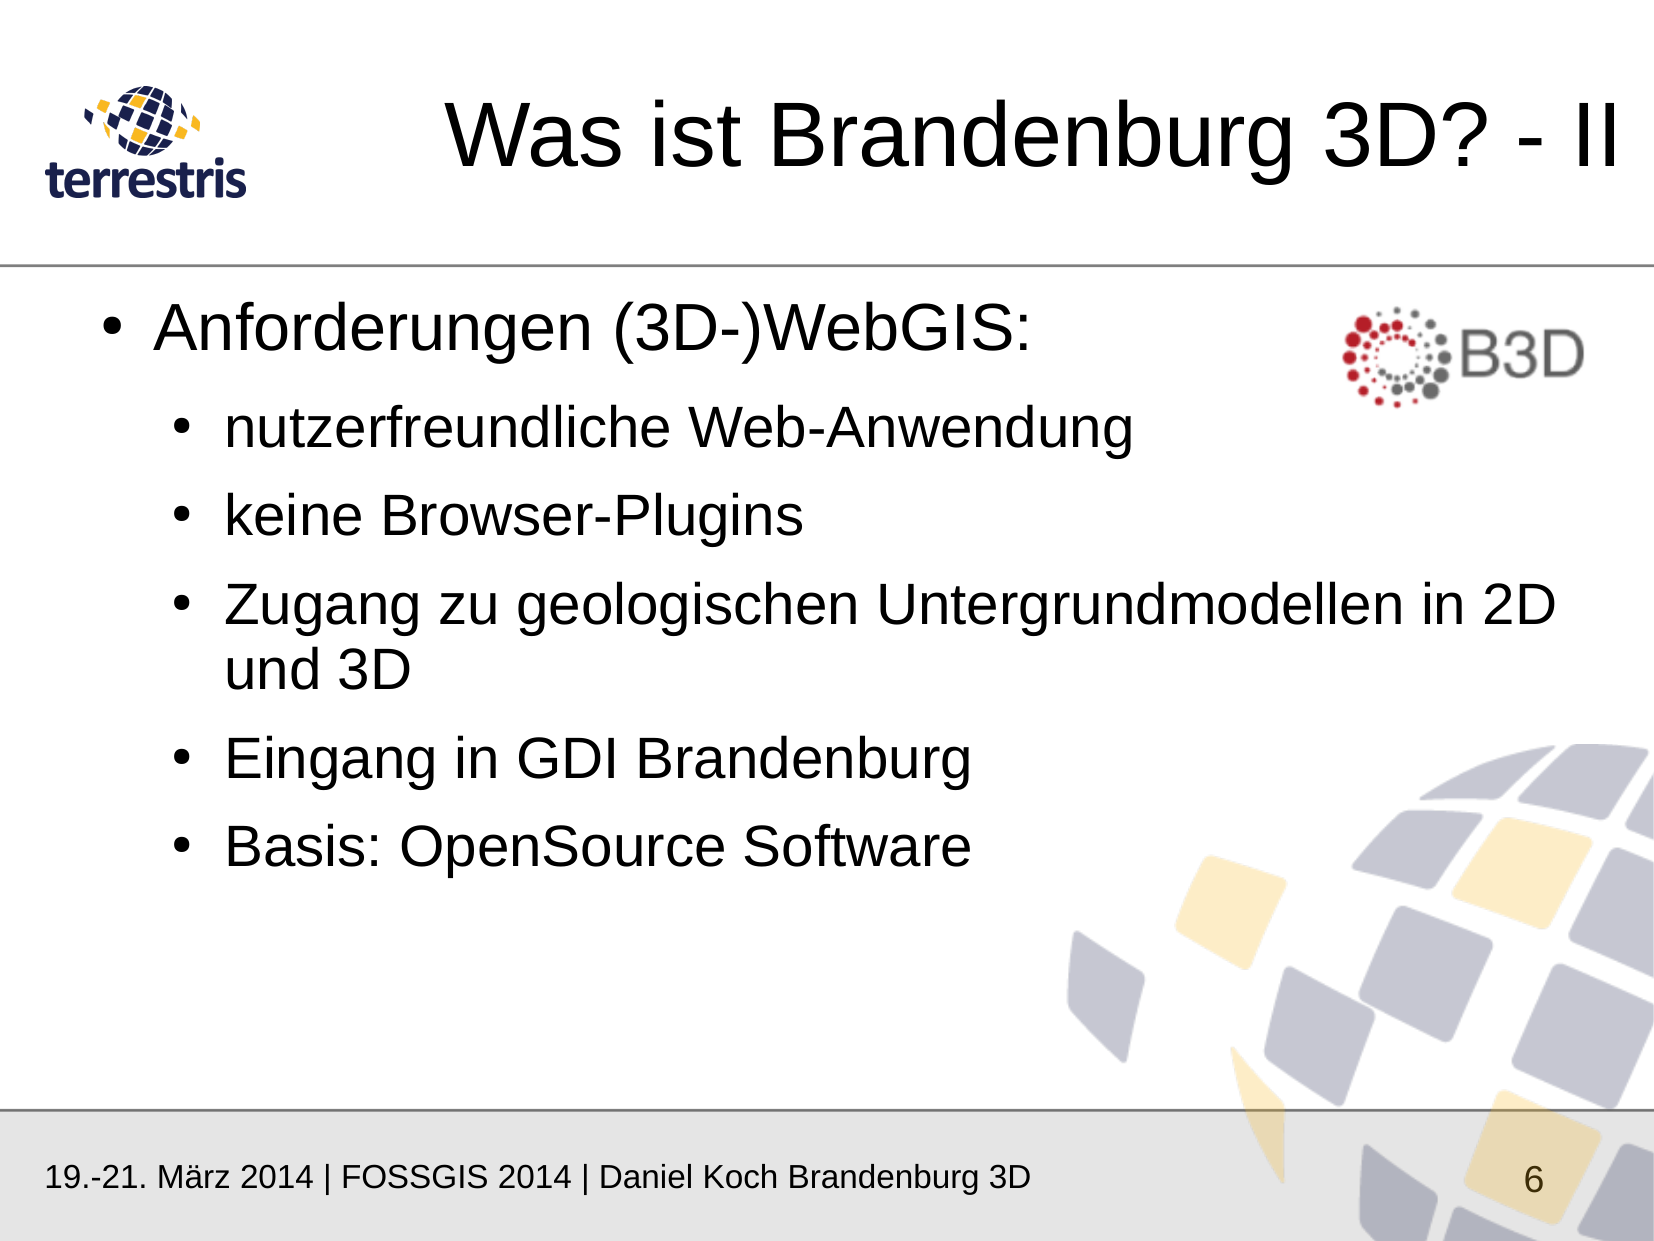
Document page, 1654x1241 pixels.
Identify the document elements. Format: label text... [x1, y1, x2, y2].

picture [45, 86, 246, 198]
picture [1037, 744, 1654, 1241]
picture [1328, 299, 1595, 414]
list Anforderungen (3D-)WebGIS: nutzerfreundliche Web-Anwendung keine Browser-Plugins Zugang zu geologischen Untergrundmodellen in 2D und 3D Eingang in GDI Brandenburg Basis: OpenSource Software [82, 290, 1571, 1010]
title Was ist Brandenburg 3D? - II [295, 31, 1624, 239]
